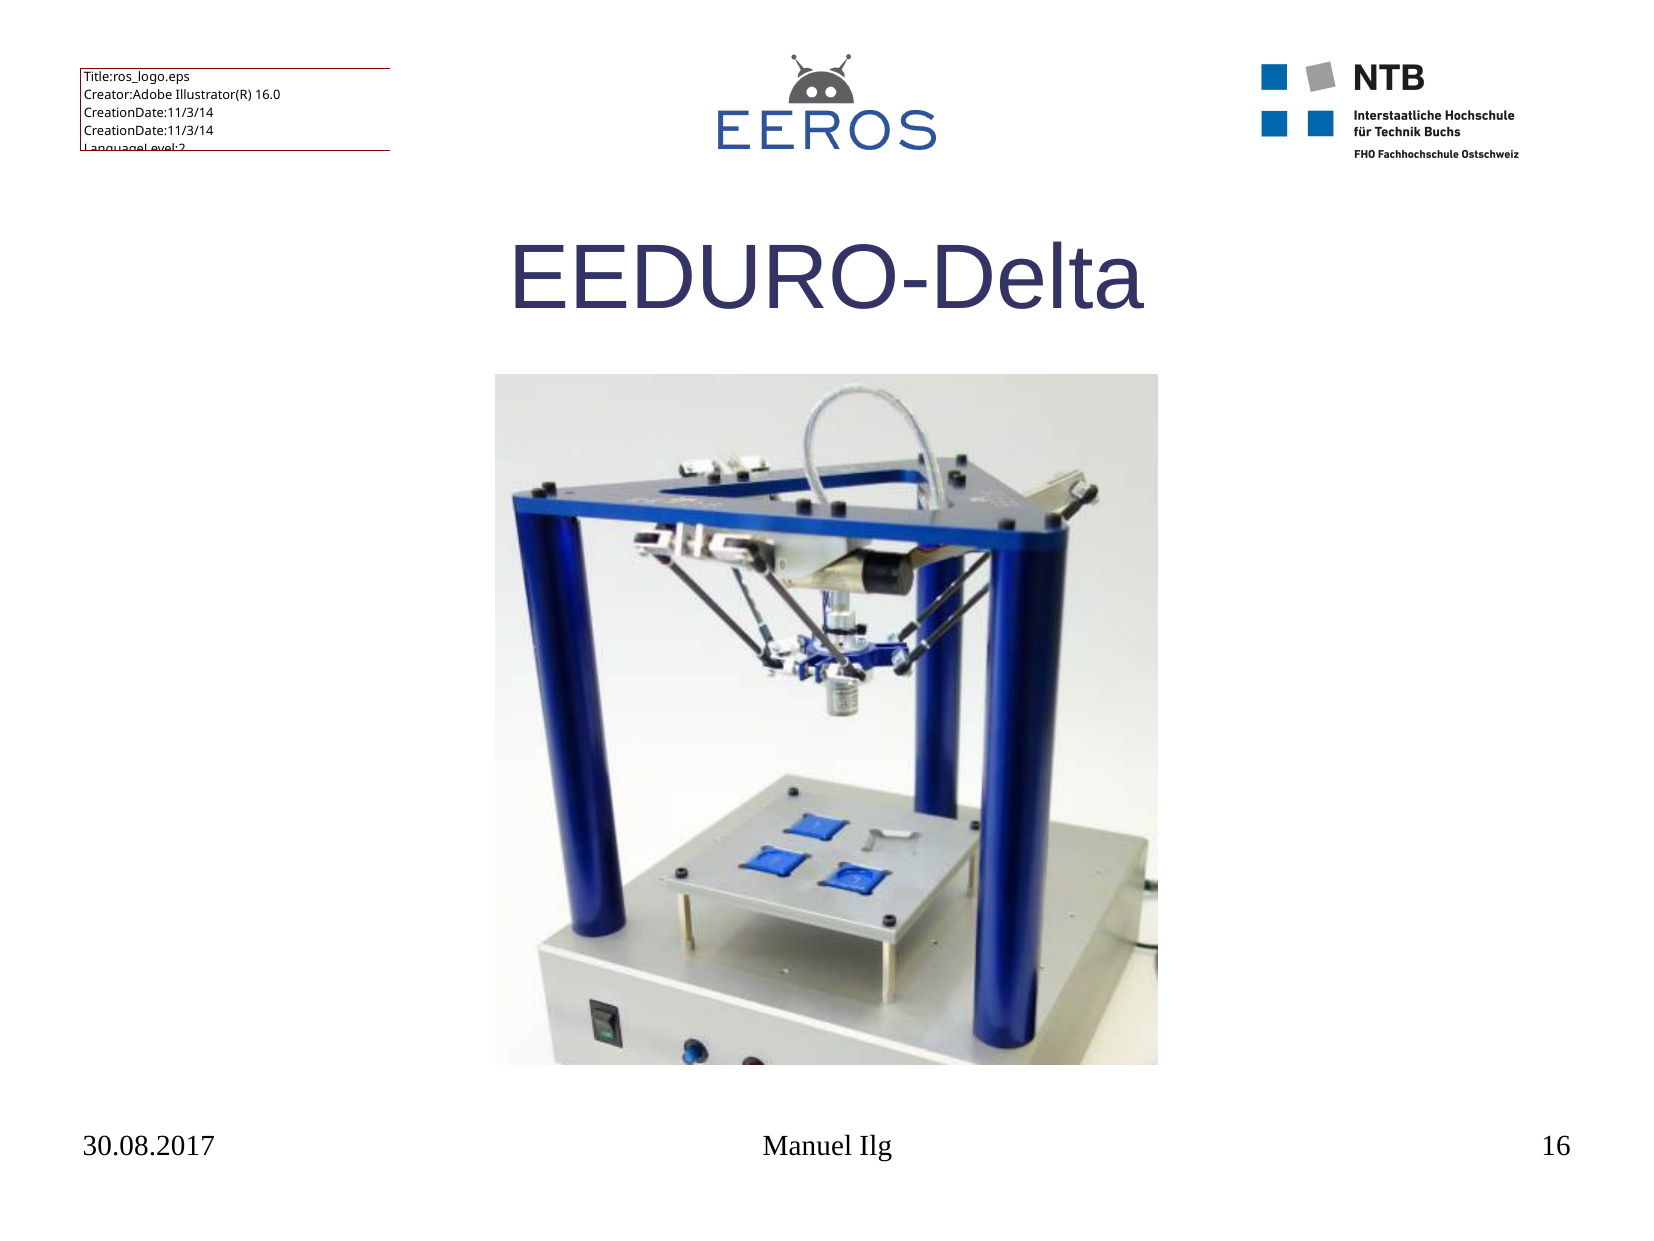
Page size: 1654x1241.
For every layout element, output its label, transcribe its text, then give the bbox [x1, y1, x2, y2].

picture [1232, 48, 1531, 168]
title EEDURO-Delta [82, 173, 1571, 381]
picture [718, 54, 936, 150]
picture [495, 374, 1158, 1066]
